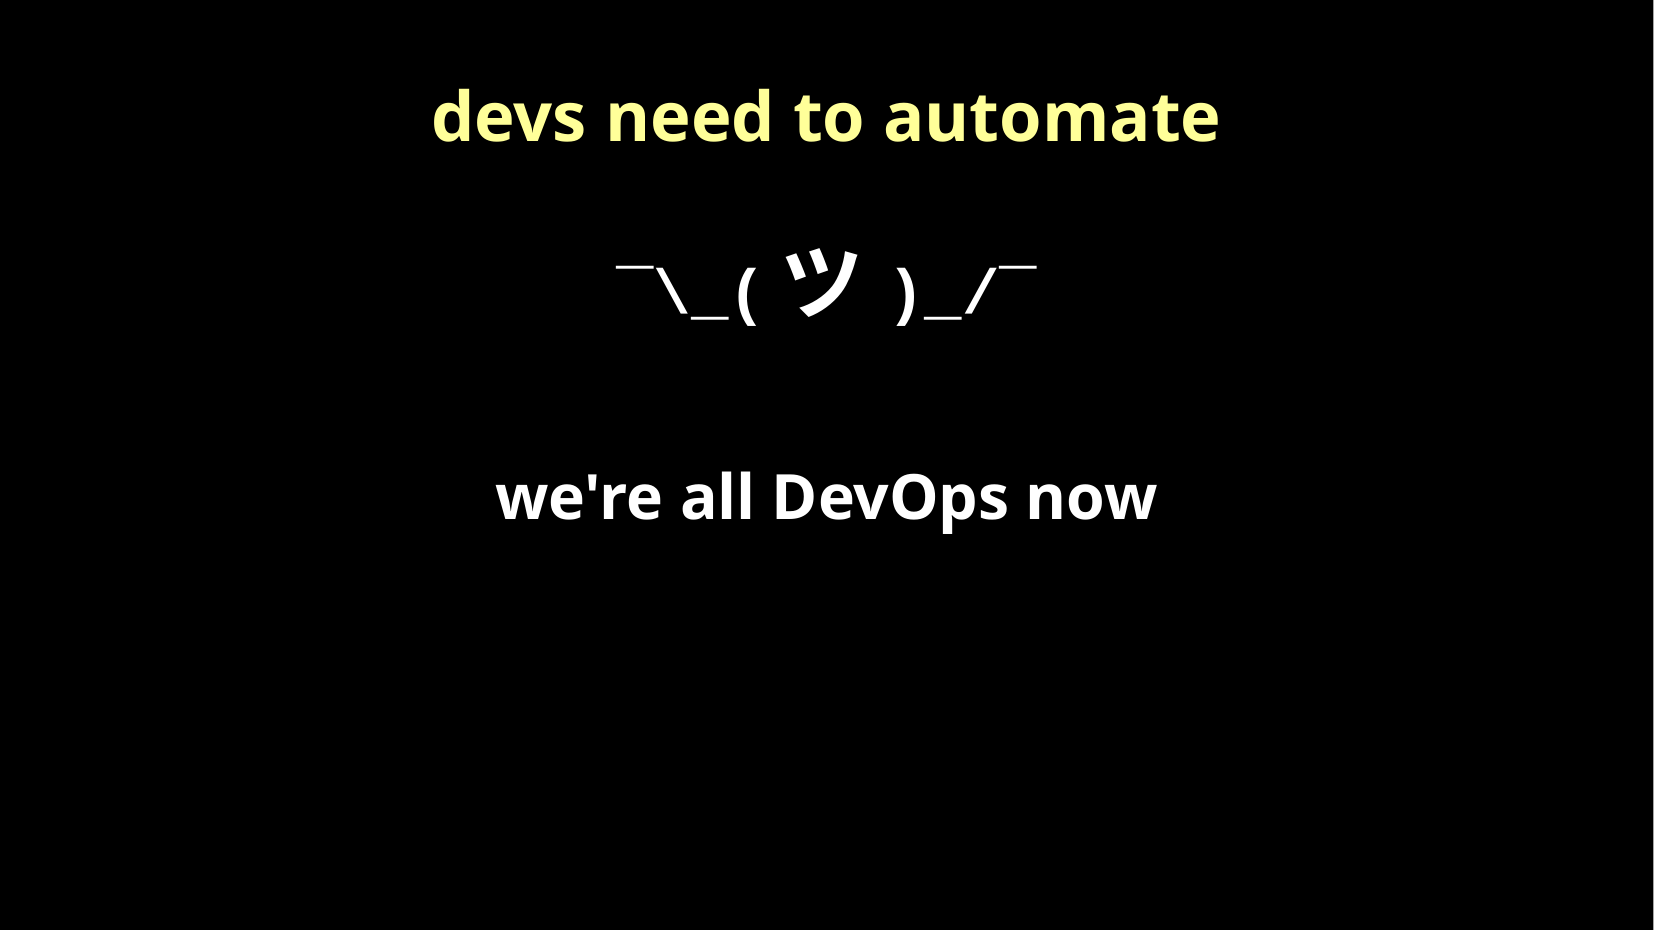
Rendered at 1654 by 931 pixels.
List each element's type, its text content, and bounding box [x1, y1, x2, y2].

title devs need to automate [82, 37, 1571, 193]
list ¯\_(ツ)_/¯ we're all DevOps now [82, 217, 1571, 757]
